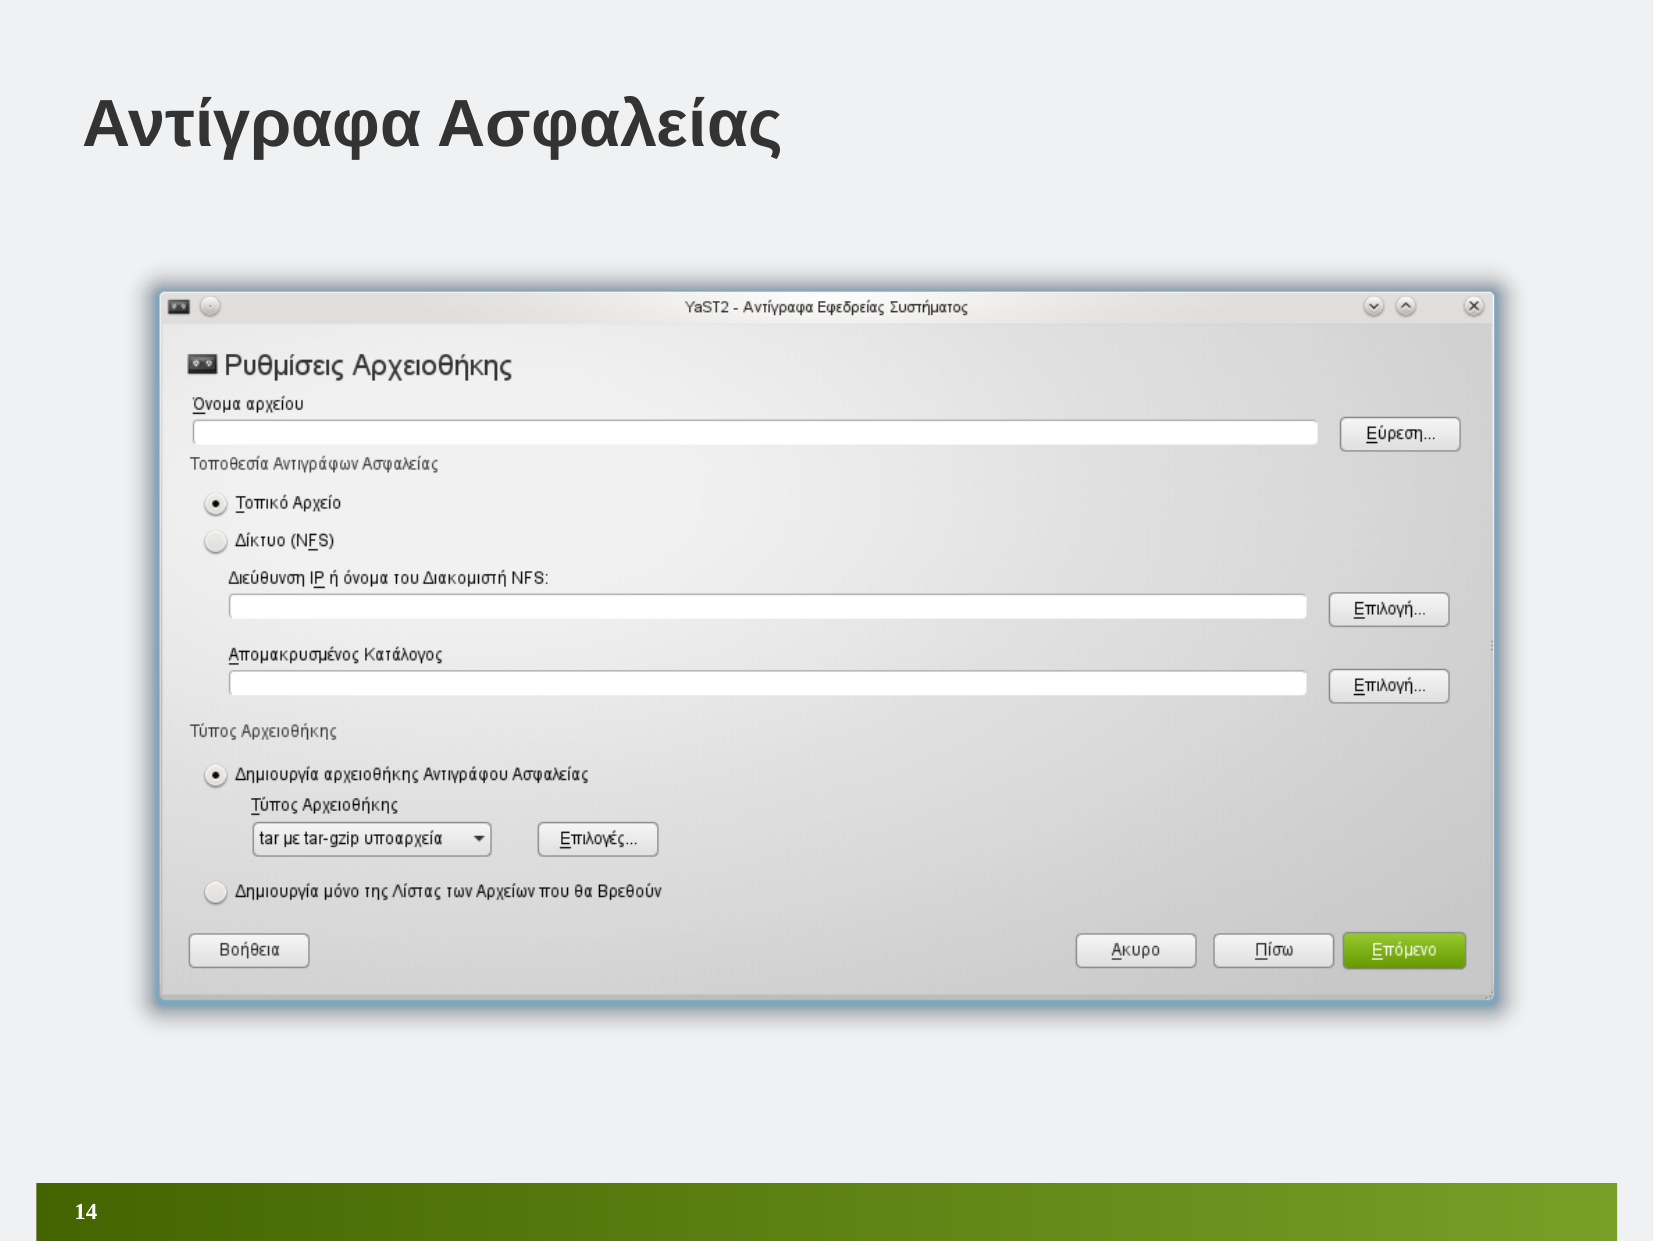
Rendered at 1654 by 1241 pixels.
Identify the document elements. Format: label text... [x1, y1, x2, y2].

title Αντίγραφα Ασφαλείας [82, 49, 1571, 198]
picture [0, 0, 1654, 1241]
